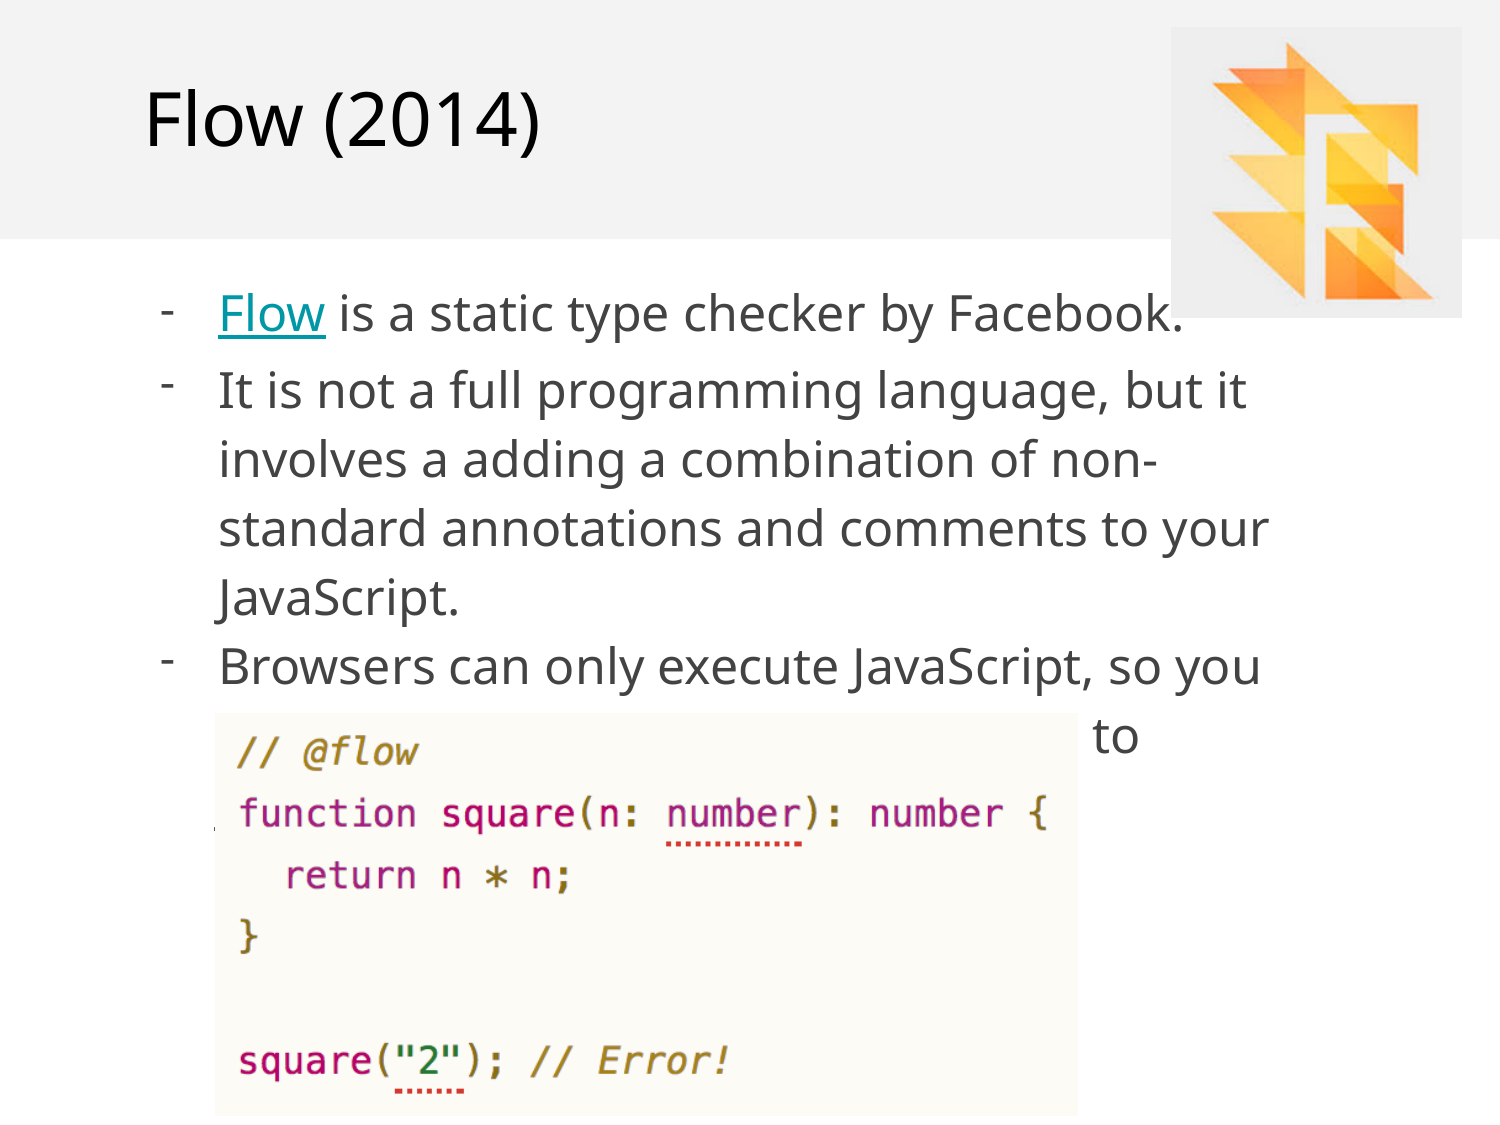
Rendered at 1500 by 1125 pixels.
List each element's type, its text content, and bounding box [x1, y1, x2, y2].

picture [1171, 27, 1462, 318]
list Flow is a static type checker by Facebook. It is not a full programming language, but it involves a adding a combination of non-standard annotations and comments to your JavaScript. Browsers can only execute JavaScript, so you must transpile Flow-annotated code to JavaScript [128, 255, 1372, 585]
picture [215, 713, 1078, 1116]
title Flow (2014) [128, 56, 1171, 183]
